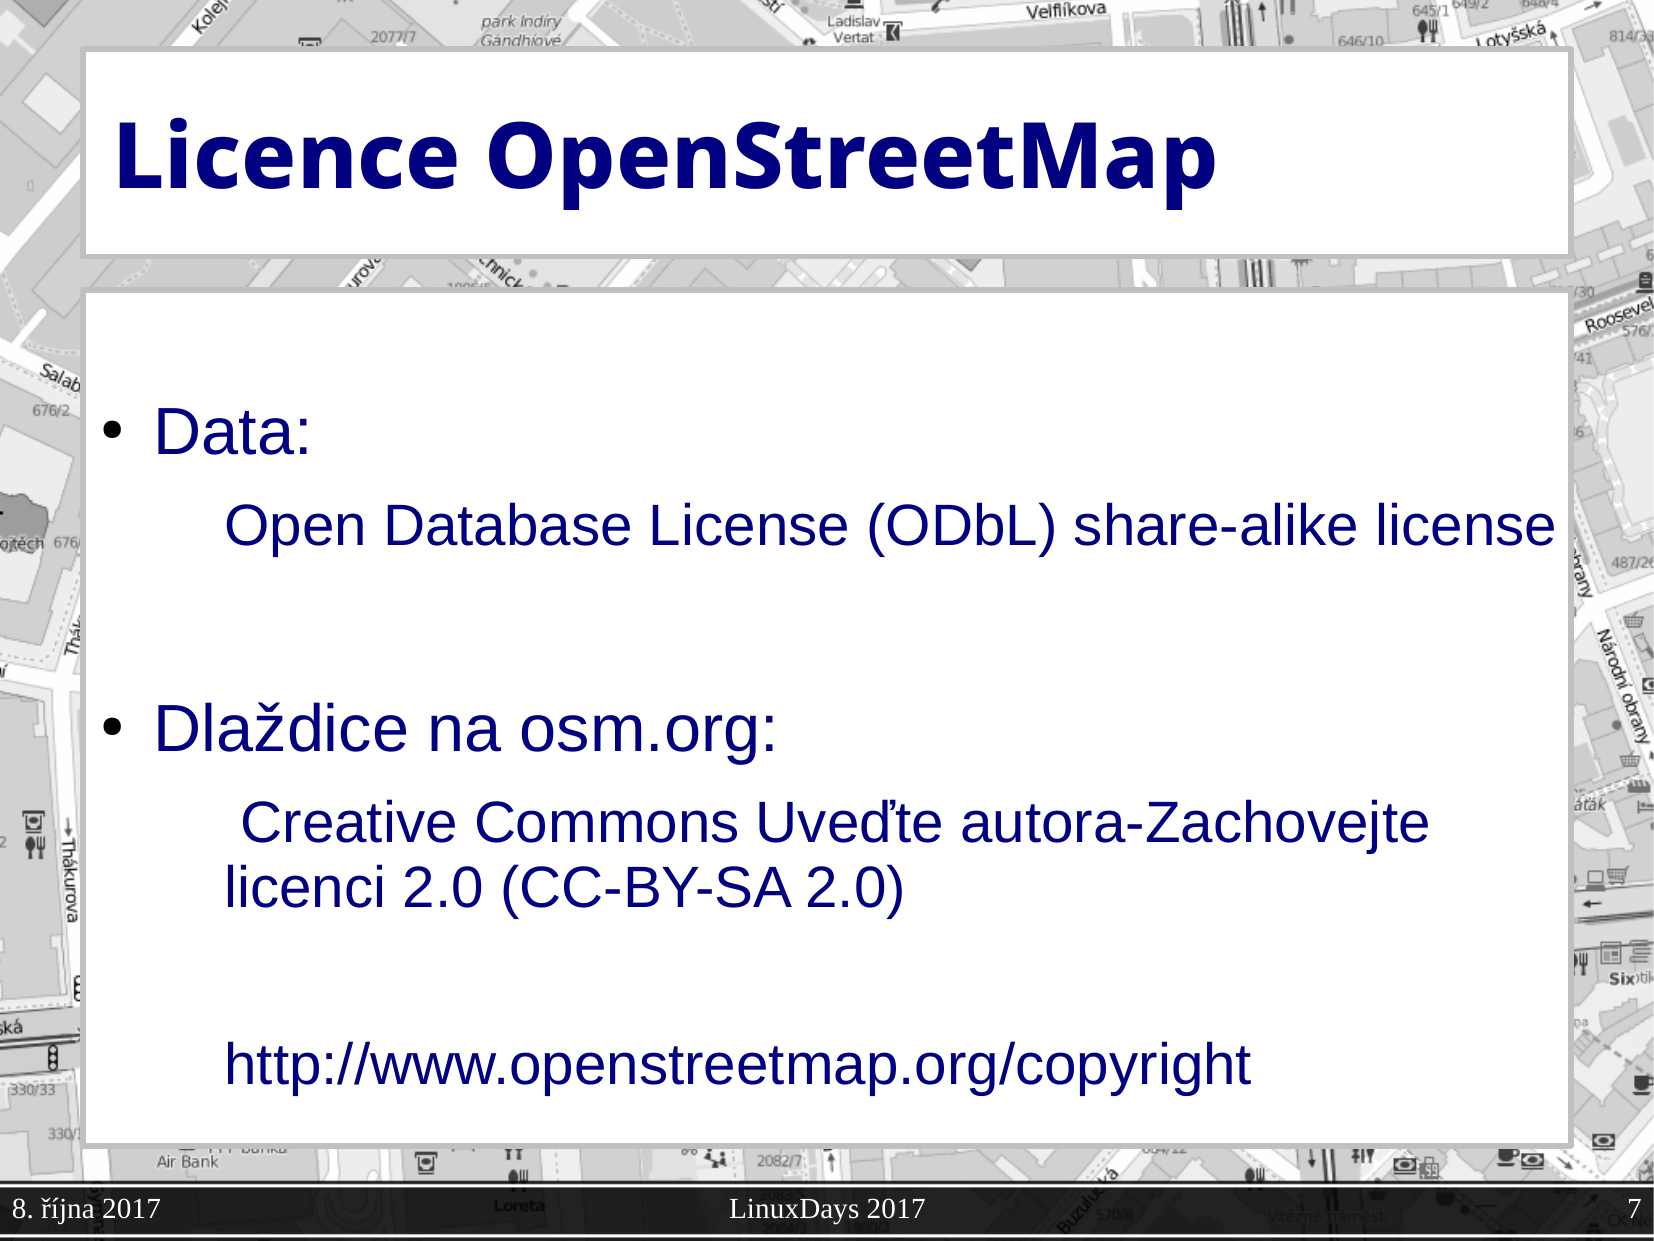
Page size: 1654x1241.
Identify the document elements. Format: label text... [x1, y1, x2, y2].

list Data: Open Database License (ODbL) share-alike license Dlaždice na osm.org: Creative Commons Uveďte autora-Zachovejte licenci 2.0 (CC-BY-SA 2.0) http://www.openstreetmap.org/copyright [82, 290, 1571, 1146]
title Licence OpenStreetMap [82, 49, 1571, 257]
picture [0, 0, 1654, 1241]
